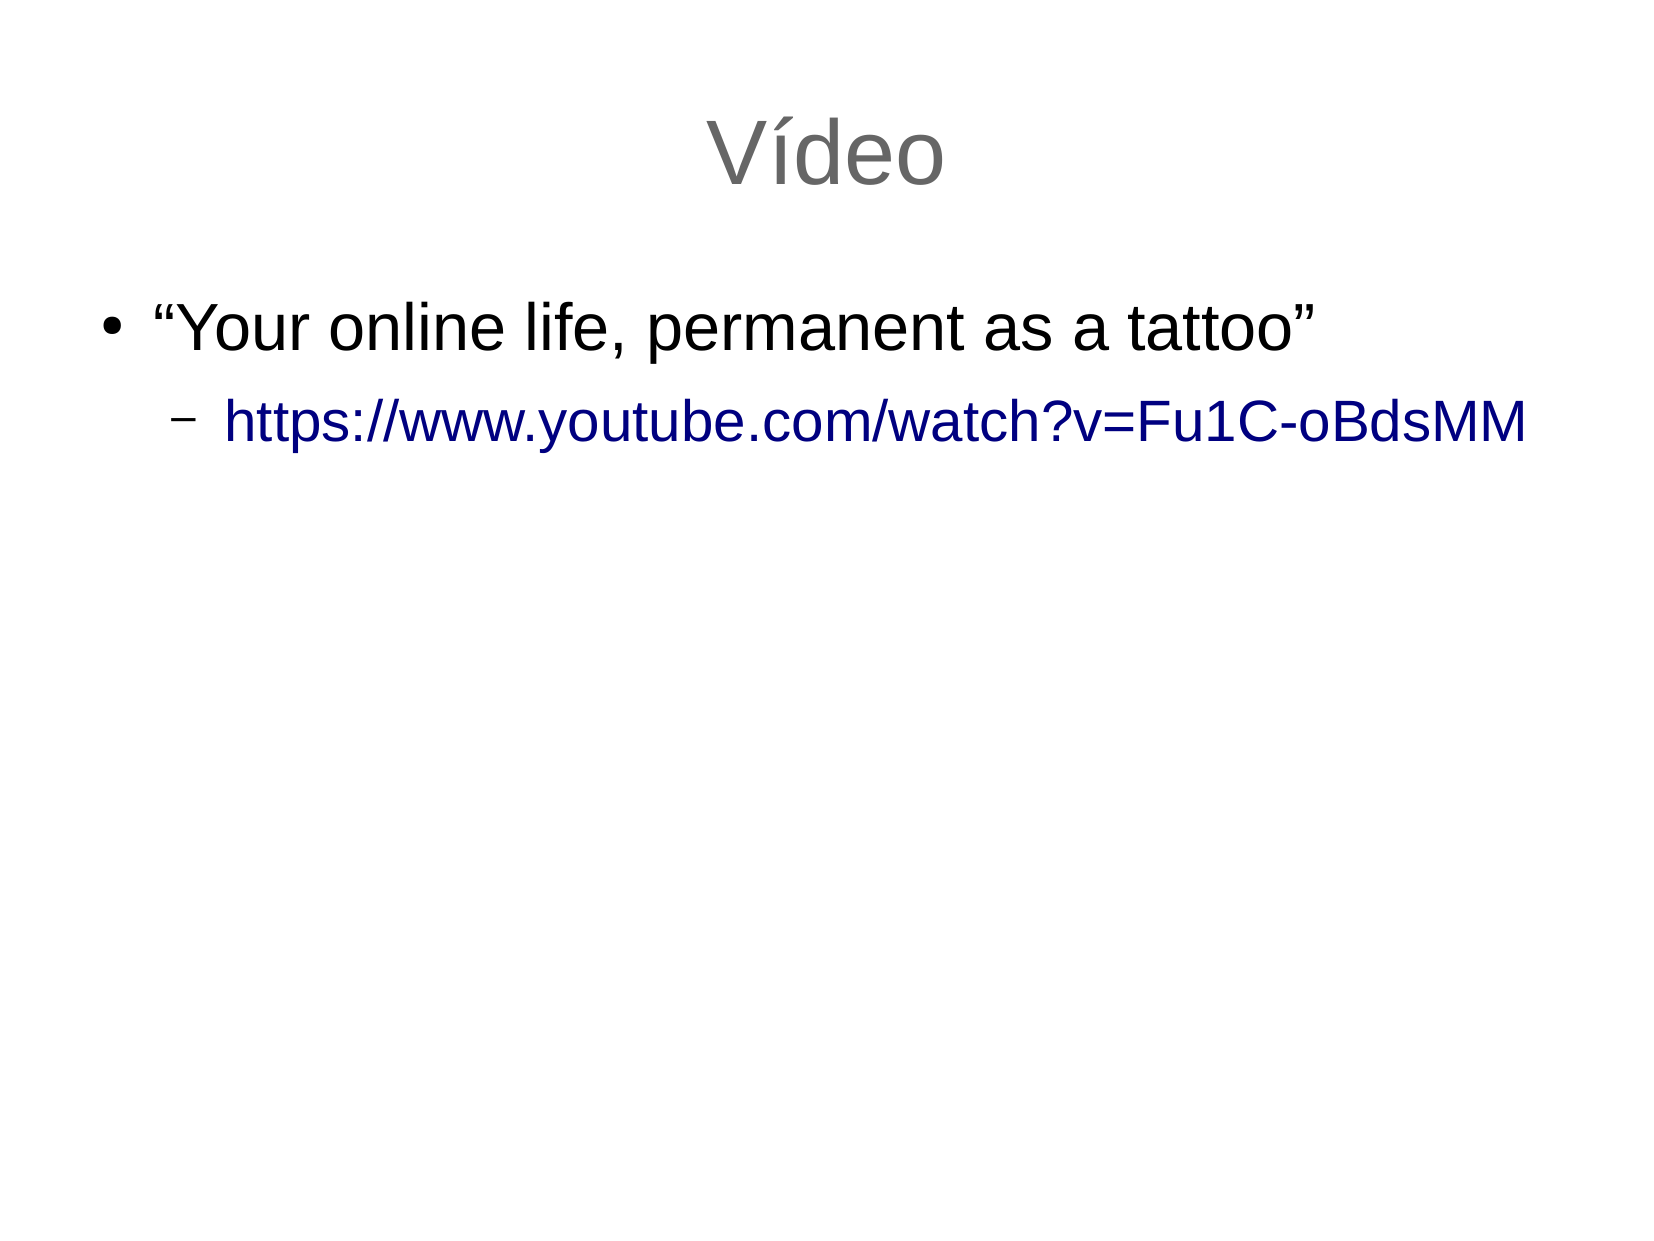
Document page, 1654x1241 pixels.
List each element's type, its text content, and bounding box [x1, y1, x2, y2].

list “Your online life, permanent as a tattoo” https://www.youtube.com/watch?v=Fu1C-oBdsMM [82, 290, 1571, 1158]
title Vídeo [82, 49, 1571, 257]
